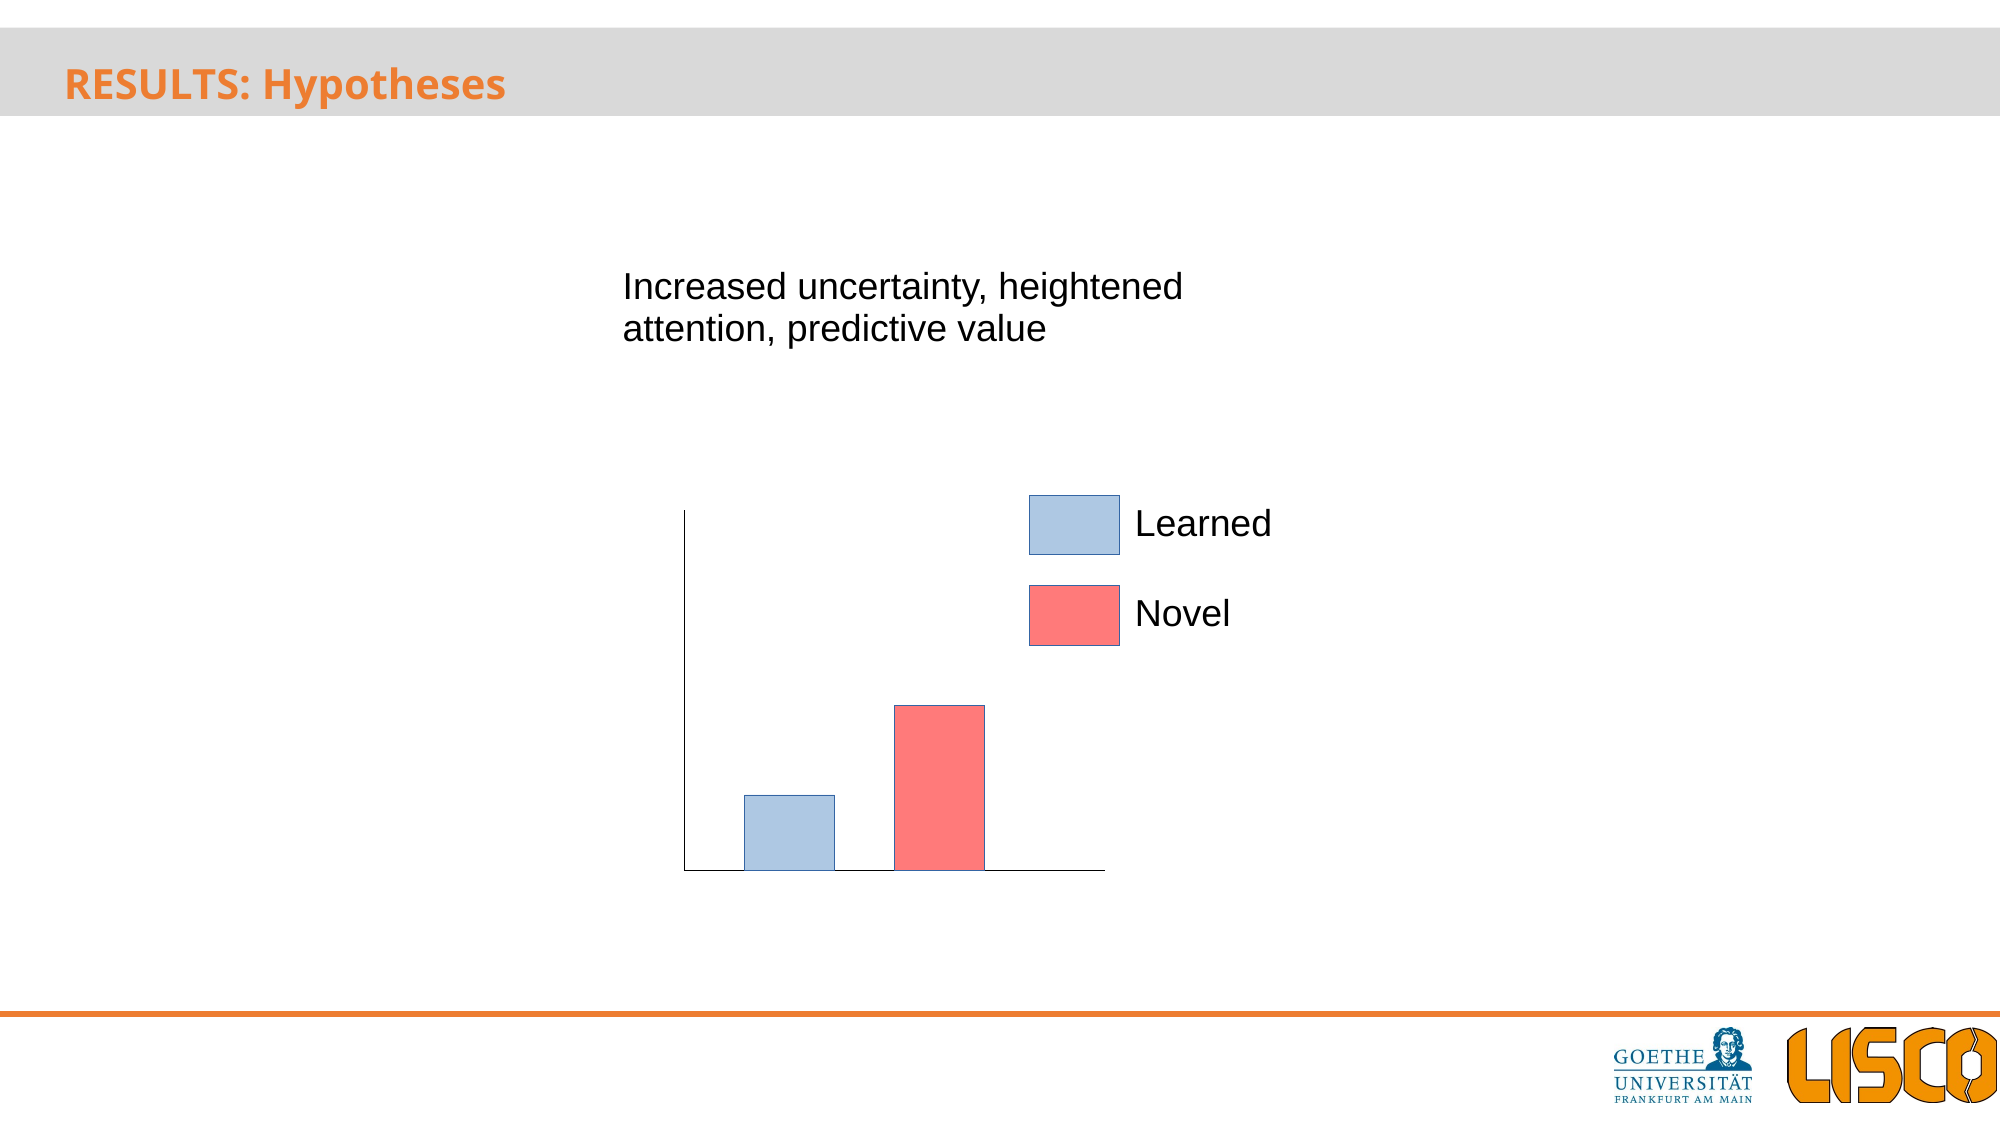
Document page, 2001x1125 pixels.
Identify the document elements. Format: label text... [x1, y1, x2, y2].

picture [1614, 1027, 1752, 1103]
text_box Increased uncertainty, heightened attention, predictive value [607, 258, 1298, 357]
text_box RESULTS: Hypotheses [49, 50, 522, 116]
text_box [1029, 495, 1120, 555]
picture [1733, 1027, 1752, 1067]
text_box [894, 705, 985, 871]
picture [1787, 1027, 1997, 1103]
text_box [1029, 585, 1120, 646]
text_box [0, 27, 2000, 116]
text_box [744, 795, 835, 871]
text_box Novel [1120, 585, 1361, 642]
text_box Learned [1120, 495, 1361, 552]
